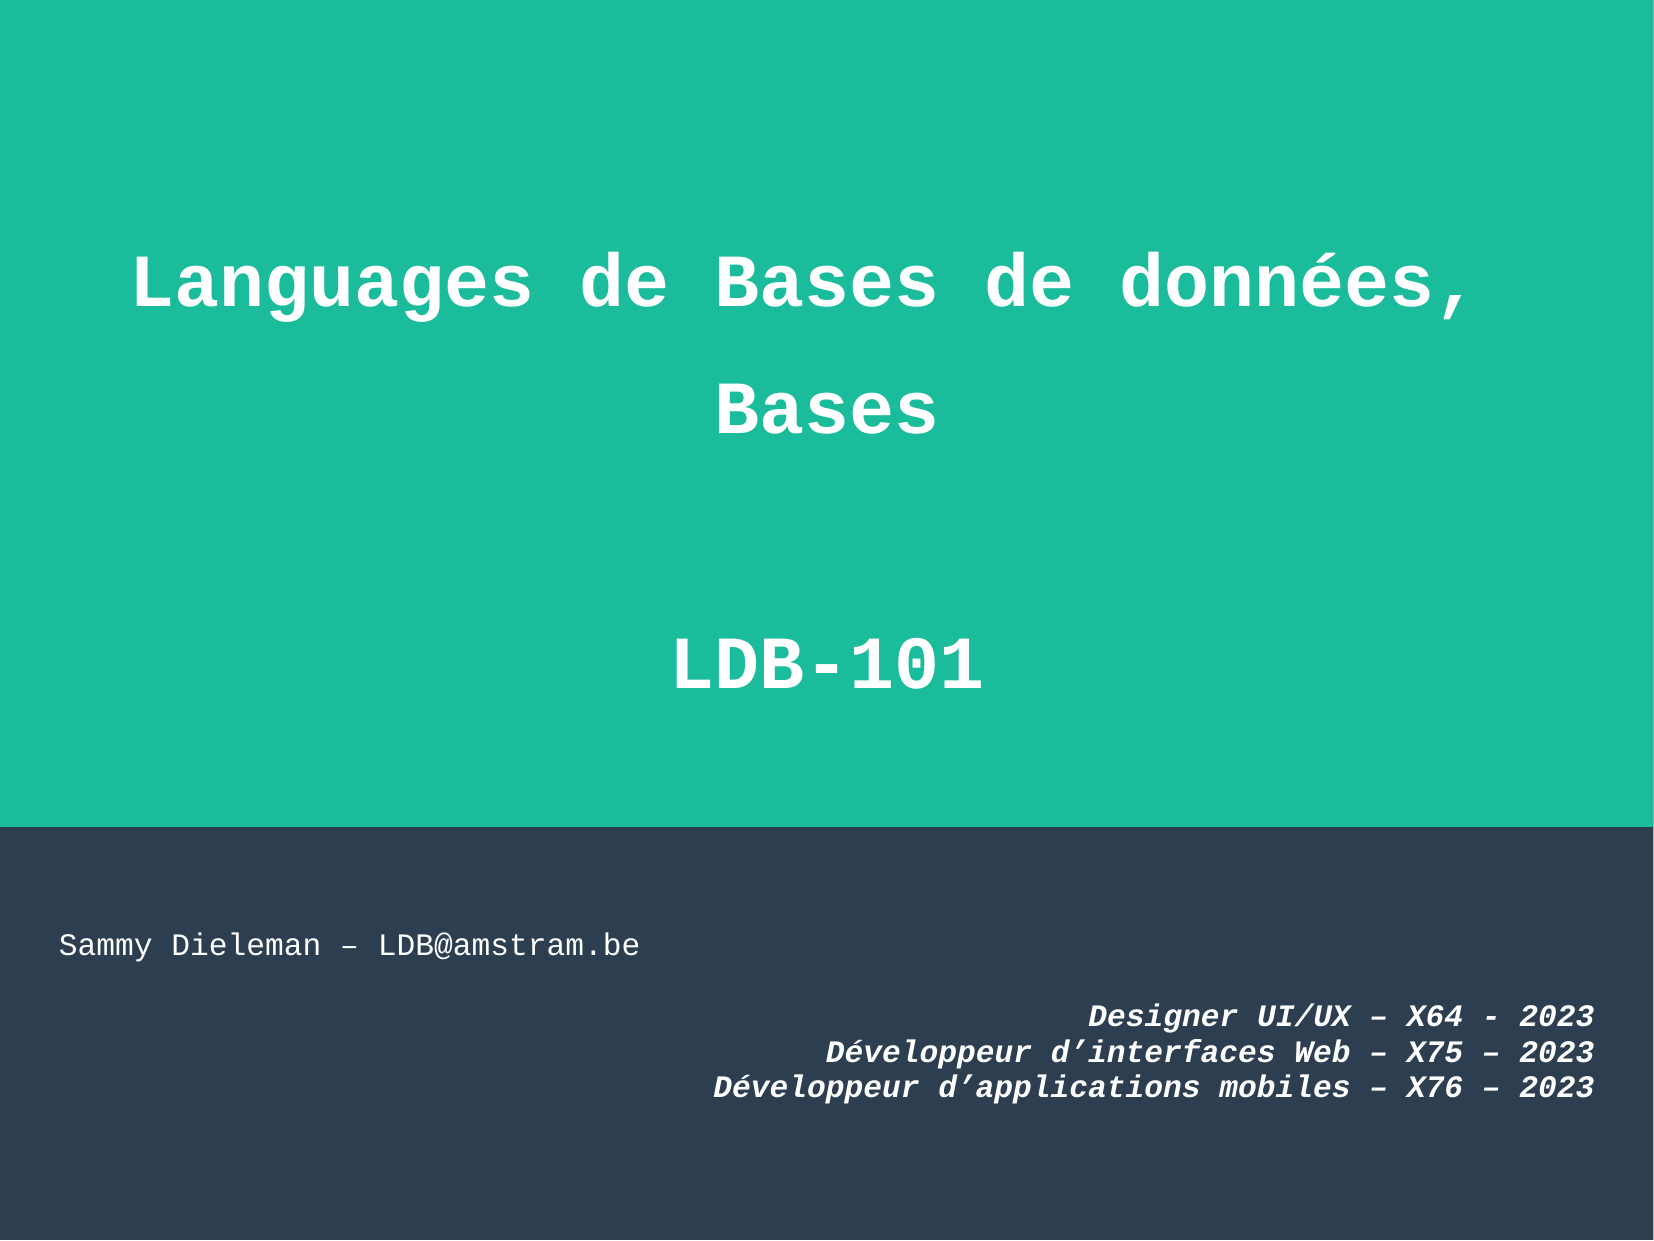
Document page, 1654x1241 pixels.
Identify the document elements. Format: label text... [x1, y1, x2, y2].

subtitle Sammy Dieleman – LDB@amstram.be Designer UI/UX – X64 - 2023 Développeur d’interfaces Web – X75 – 2023 Développeur d’applications mobiles – X76 – 2023 [59, 856, 1595, 1182]
title Languages de Bases de données, Bases LDB-101 [59, 45, 1595, 856]
